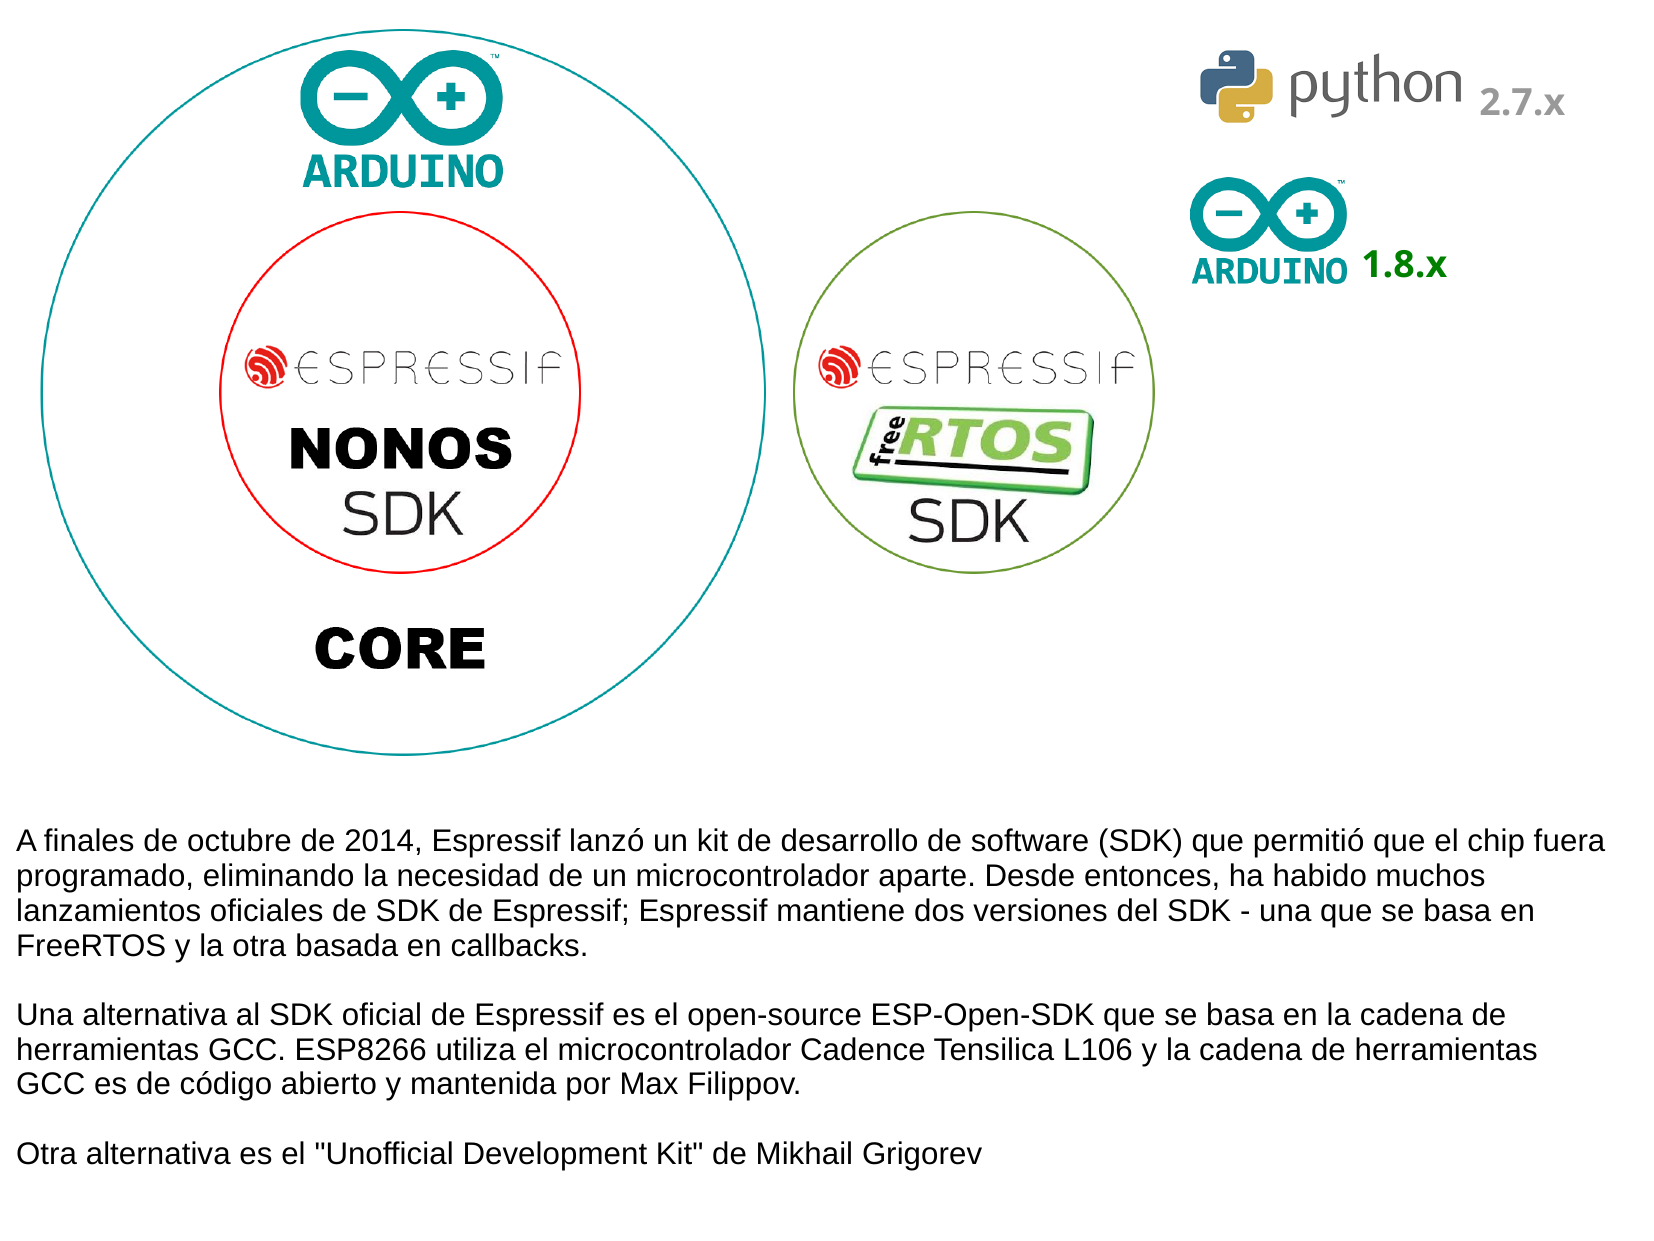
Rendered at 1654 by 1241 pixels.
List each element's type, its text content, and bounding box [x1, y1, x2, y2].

text_box A finales de octubre de 2014, Espressif lanzó un kit de desarrollo de software (SDK) que permitió que el chip fuera programado, eliminando la necesidad de un microcontrolador aparte. Desde entonces, ha habido muchos lanzamientos oficiales de SDK de Espressif; Espressif mantiene dos versiones del SDK - una que se basa en FreeRTOS y la otra basada en callbacks. Una alternativa al SDK oficial de Espressif es el open-source ESP-Open-SDK que se basa en la cadena de herramientas GCC. ESP8266 utiliza el microcontrolador Cadence Tensilica L106 y la cadena de herramientas GCC es de código abierto y mantenida por Max Filippov. Otra alternativa es el "Unofficial Development Kit" de Mikhail Grigorev [1, 816, 1654, 1205]
picture [1190, 177, 1347, 284]
text_box 1.8.x [1346, 230, 1501, 298]
text_box 2.7.x [1464, 68, 1619, 136]
picture [23, 16, 1502, 768]
